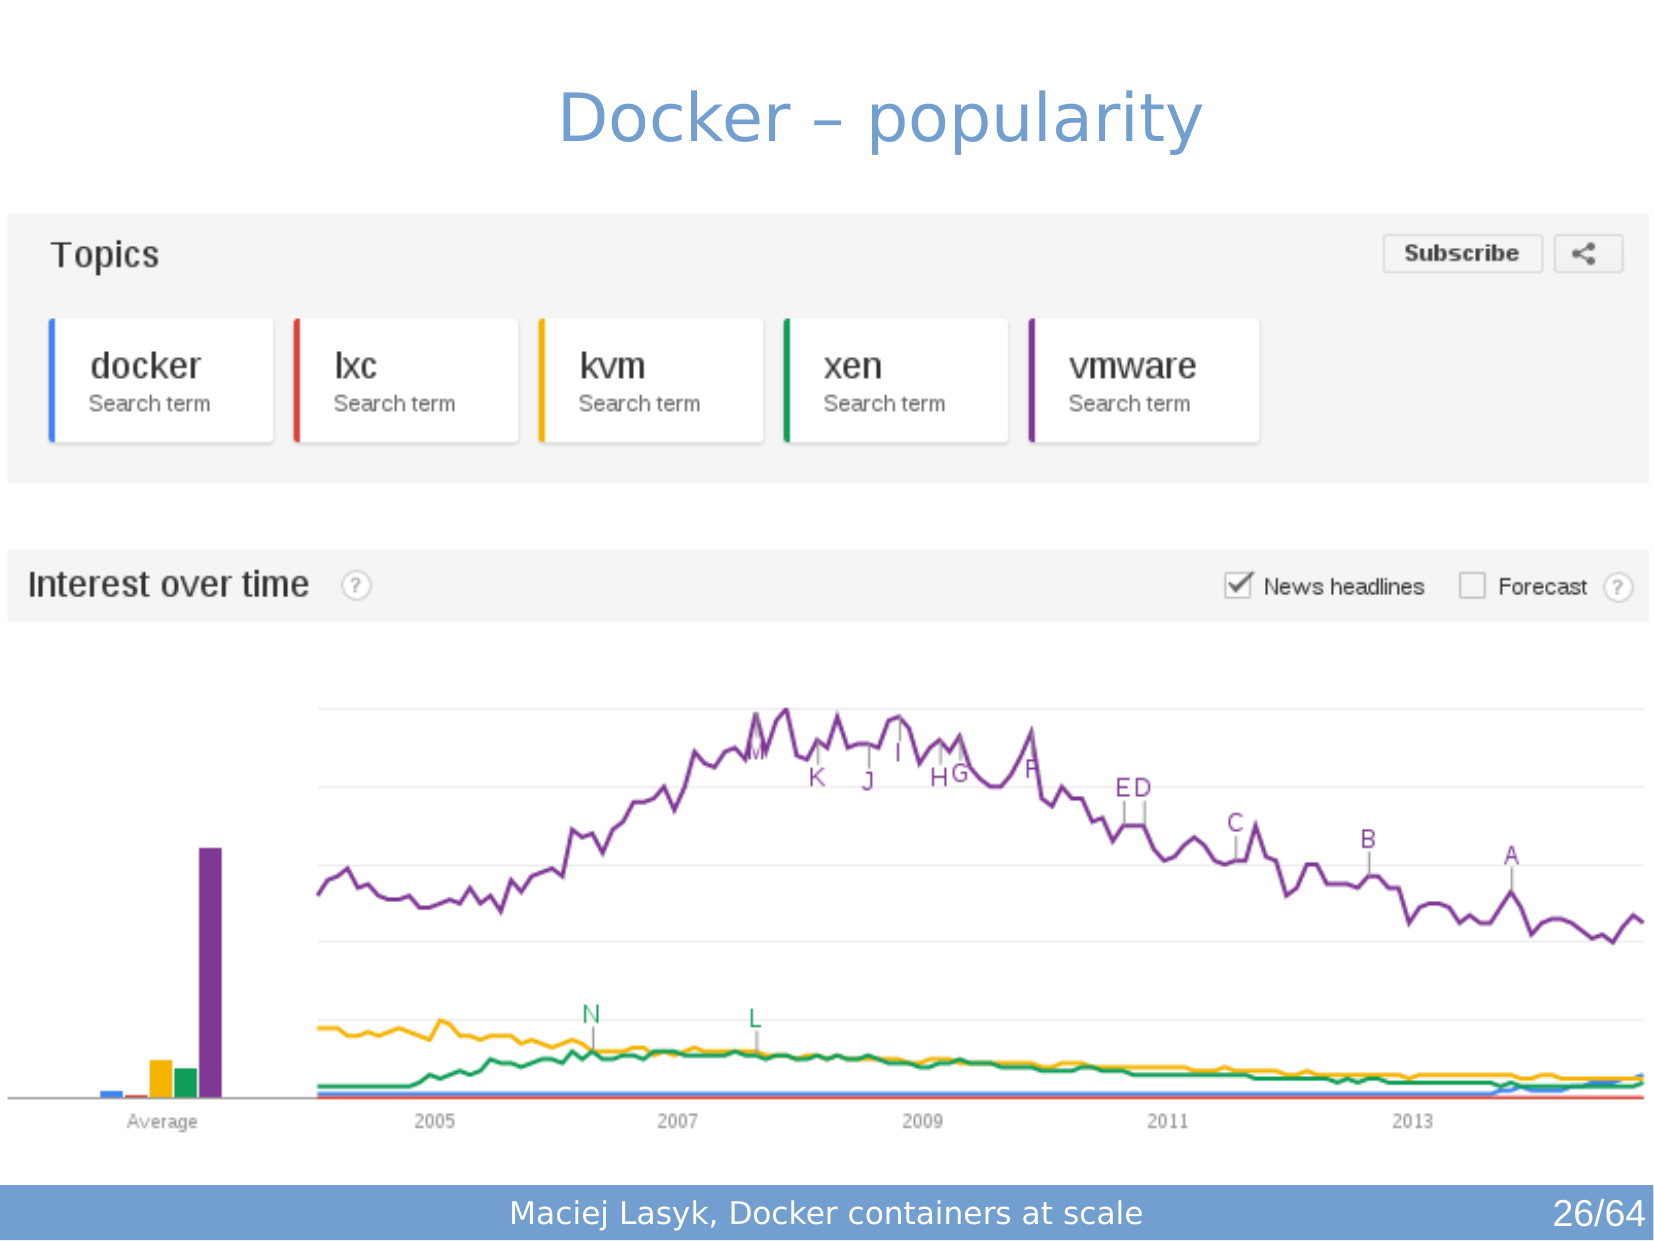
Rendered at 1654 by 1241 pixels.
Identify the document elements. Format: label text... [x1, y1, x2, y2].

text_box Docker – popularity [542, 72, 1221, 166]
text_box 26/64 [1527, 1185, 1654, 1241]
text_box Maciej Lasyk, Docker containers at scale [494, 1188, 1160, 1240]
picture [4, 212, 1649, 1143]
text_box [0, 1185, 1527, 1241]
